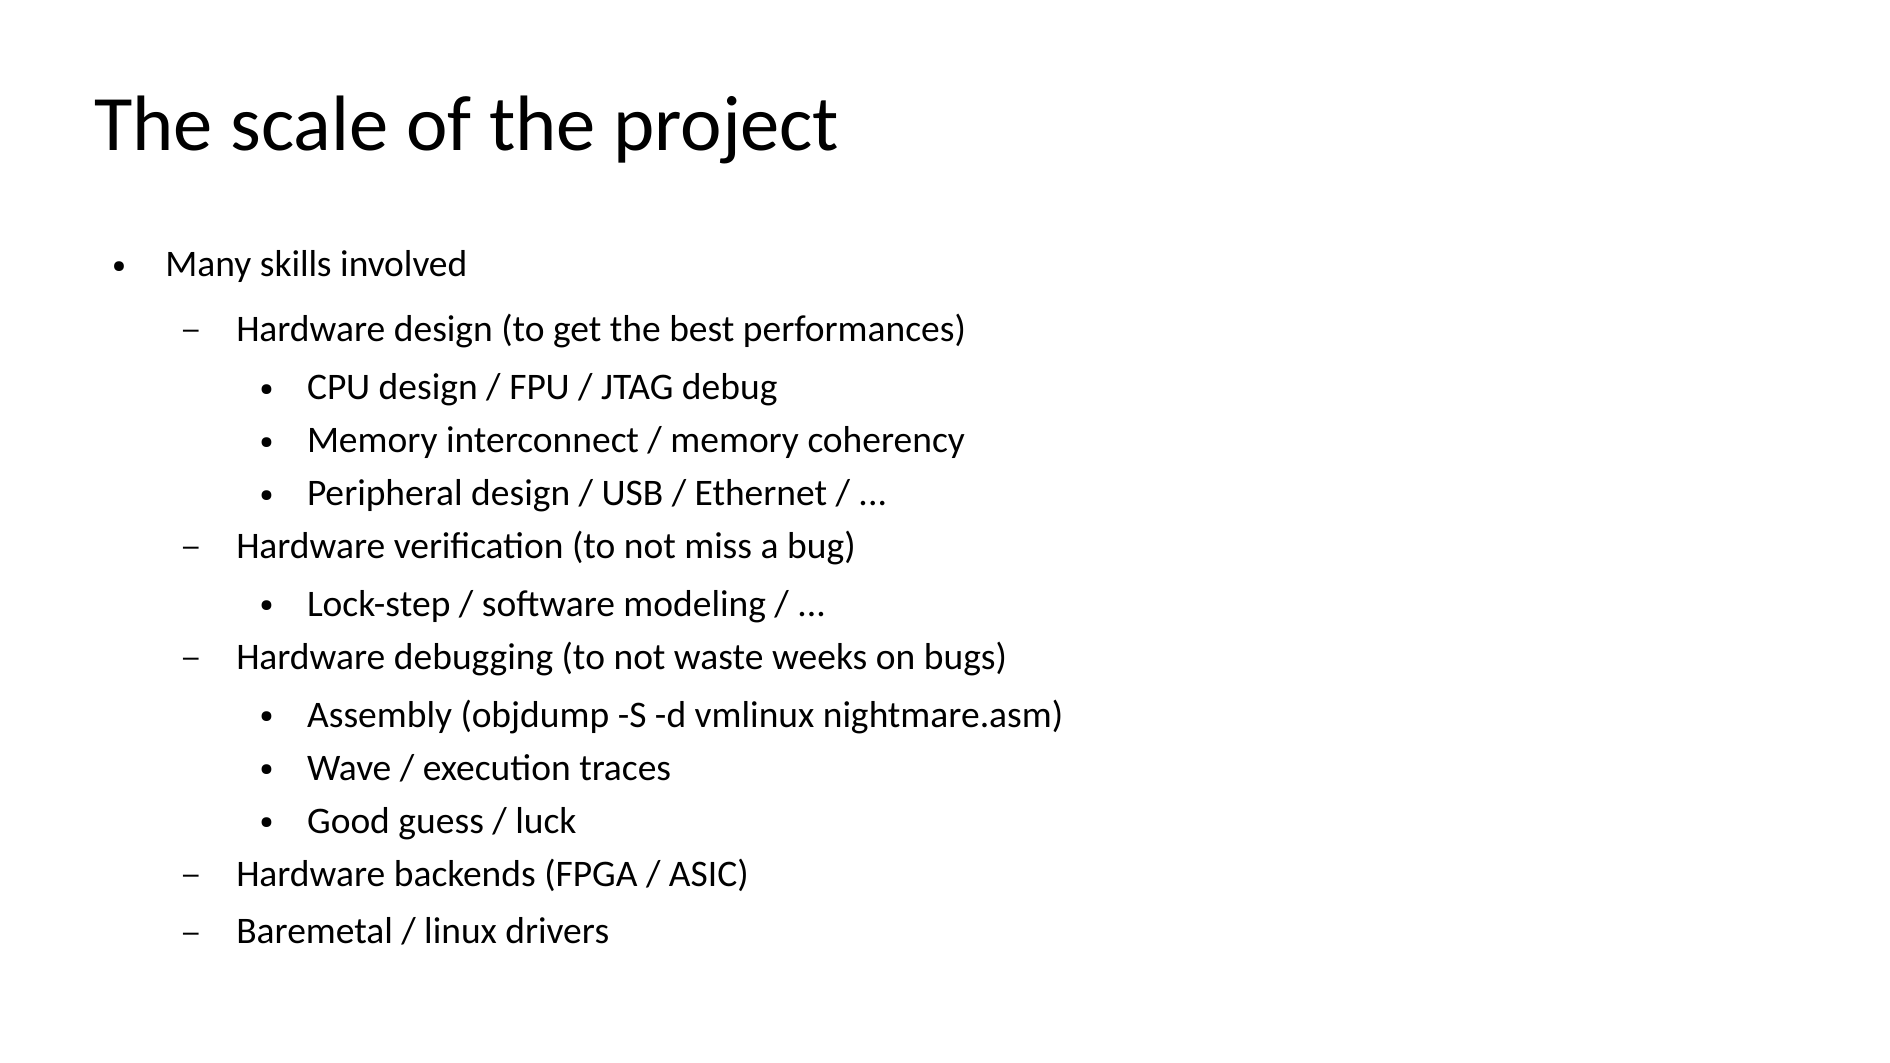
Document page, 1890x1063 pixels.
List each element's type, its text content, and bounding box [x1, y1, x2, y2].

title The scale of the project [94, 42, 1796, 220]
list Many skills involved Hardware design (to get the best performances) CPU design / FPU / JTAG debug Memory interconnect / memory coherency Peripheral design / USB / Ethernet / ... Hardware verification (to not miss a bug) Lock-step / software modeling / ... Hardware debugging (to not waste weeks on bugs) Assembly (objdump -S -d vmlinux nightmare.asm) Wave / execution traces Good guess / luck Hardware backends (FPGA / ASIC) Baremetal / linux drivers [94, 248, 1890, 1029]
